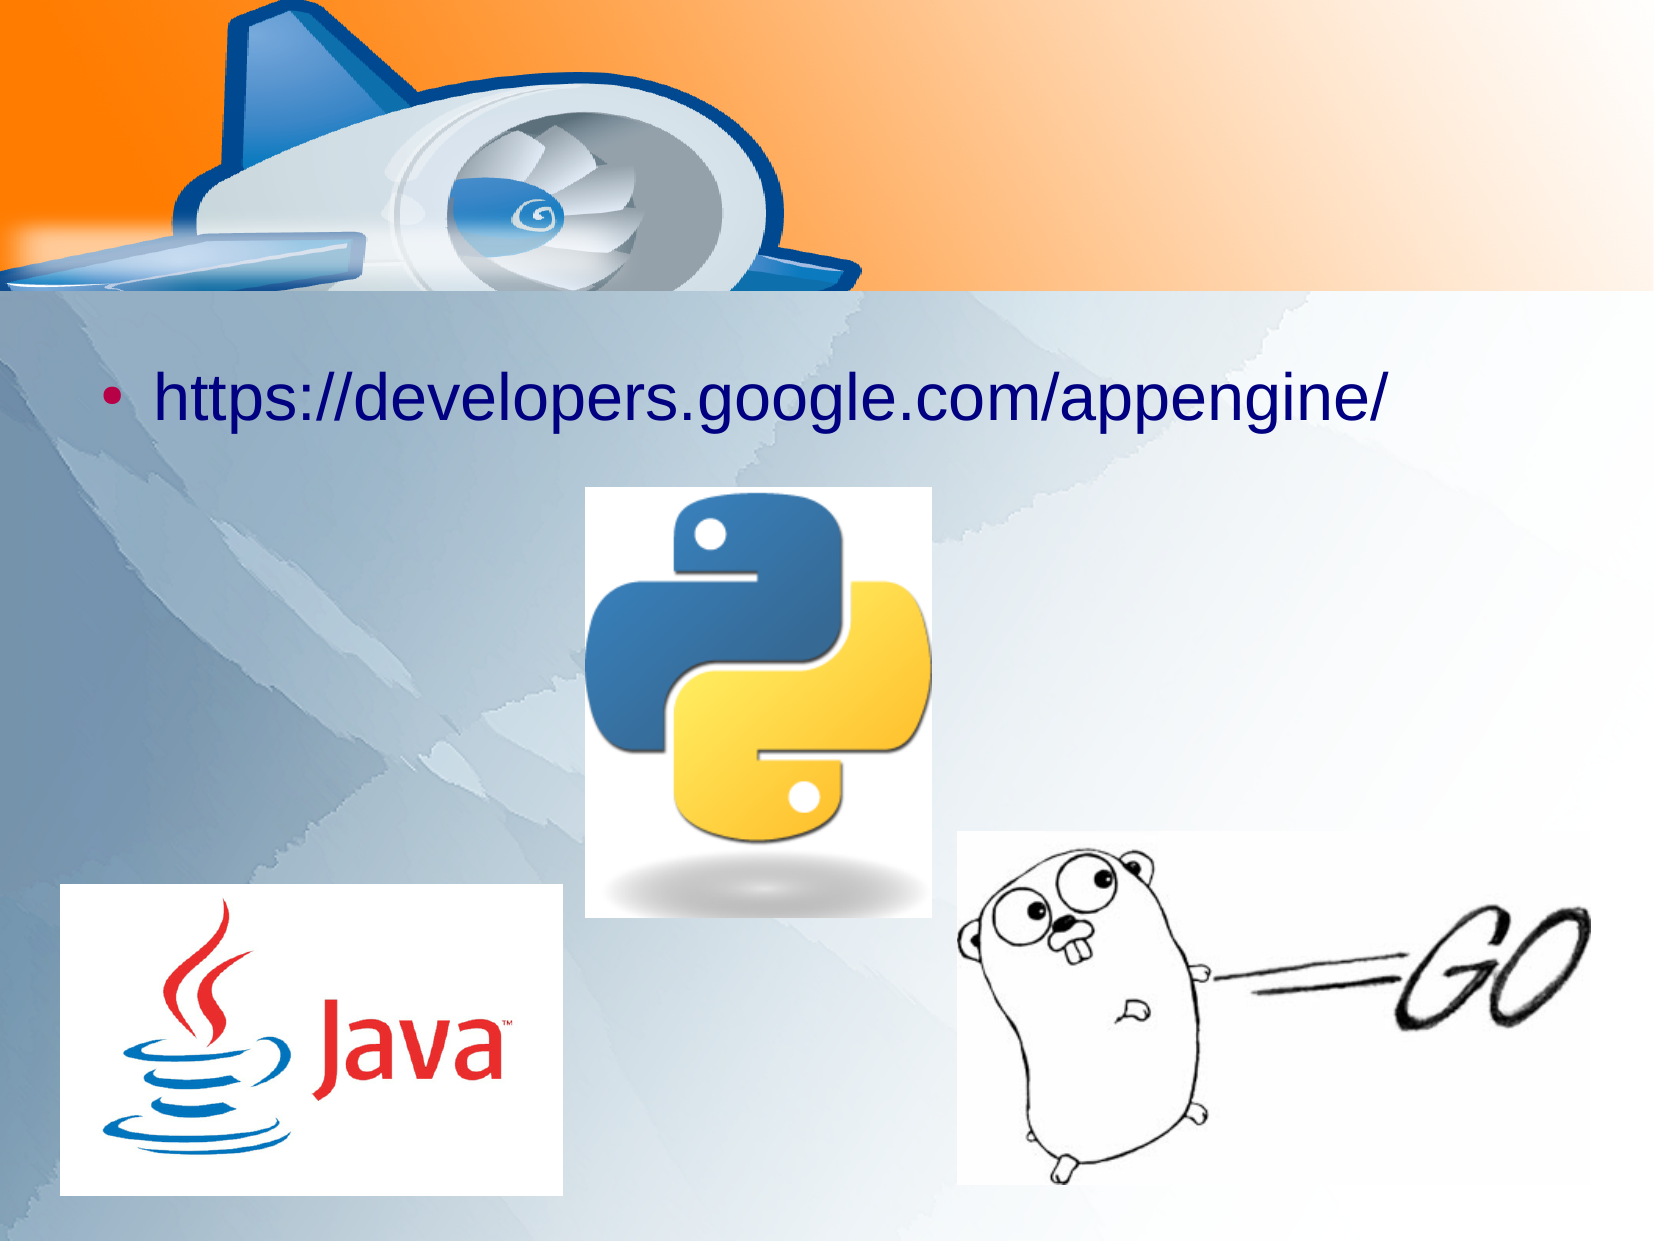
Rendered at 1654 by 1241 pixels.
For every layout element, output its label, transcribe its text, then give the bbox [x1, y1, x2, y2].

picture [0, 0, 1654, 1241]
list https://developers.google.com/appengine/ [82, 360, 1571, 451]
